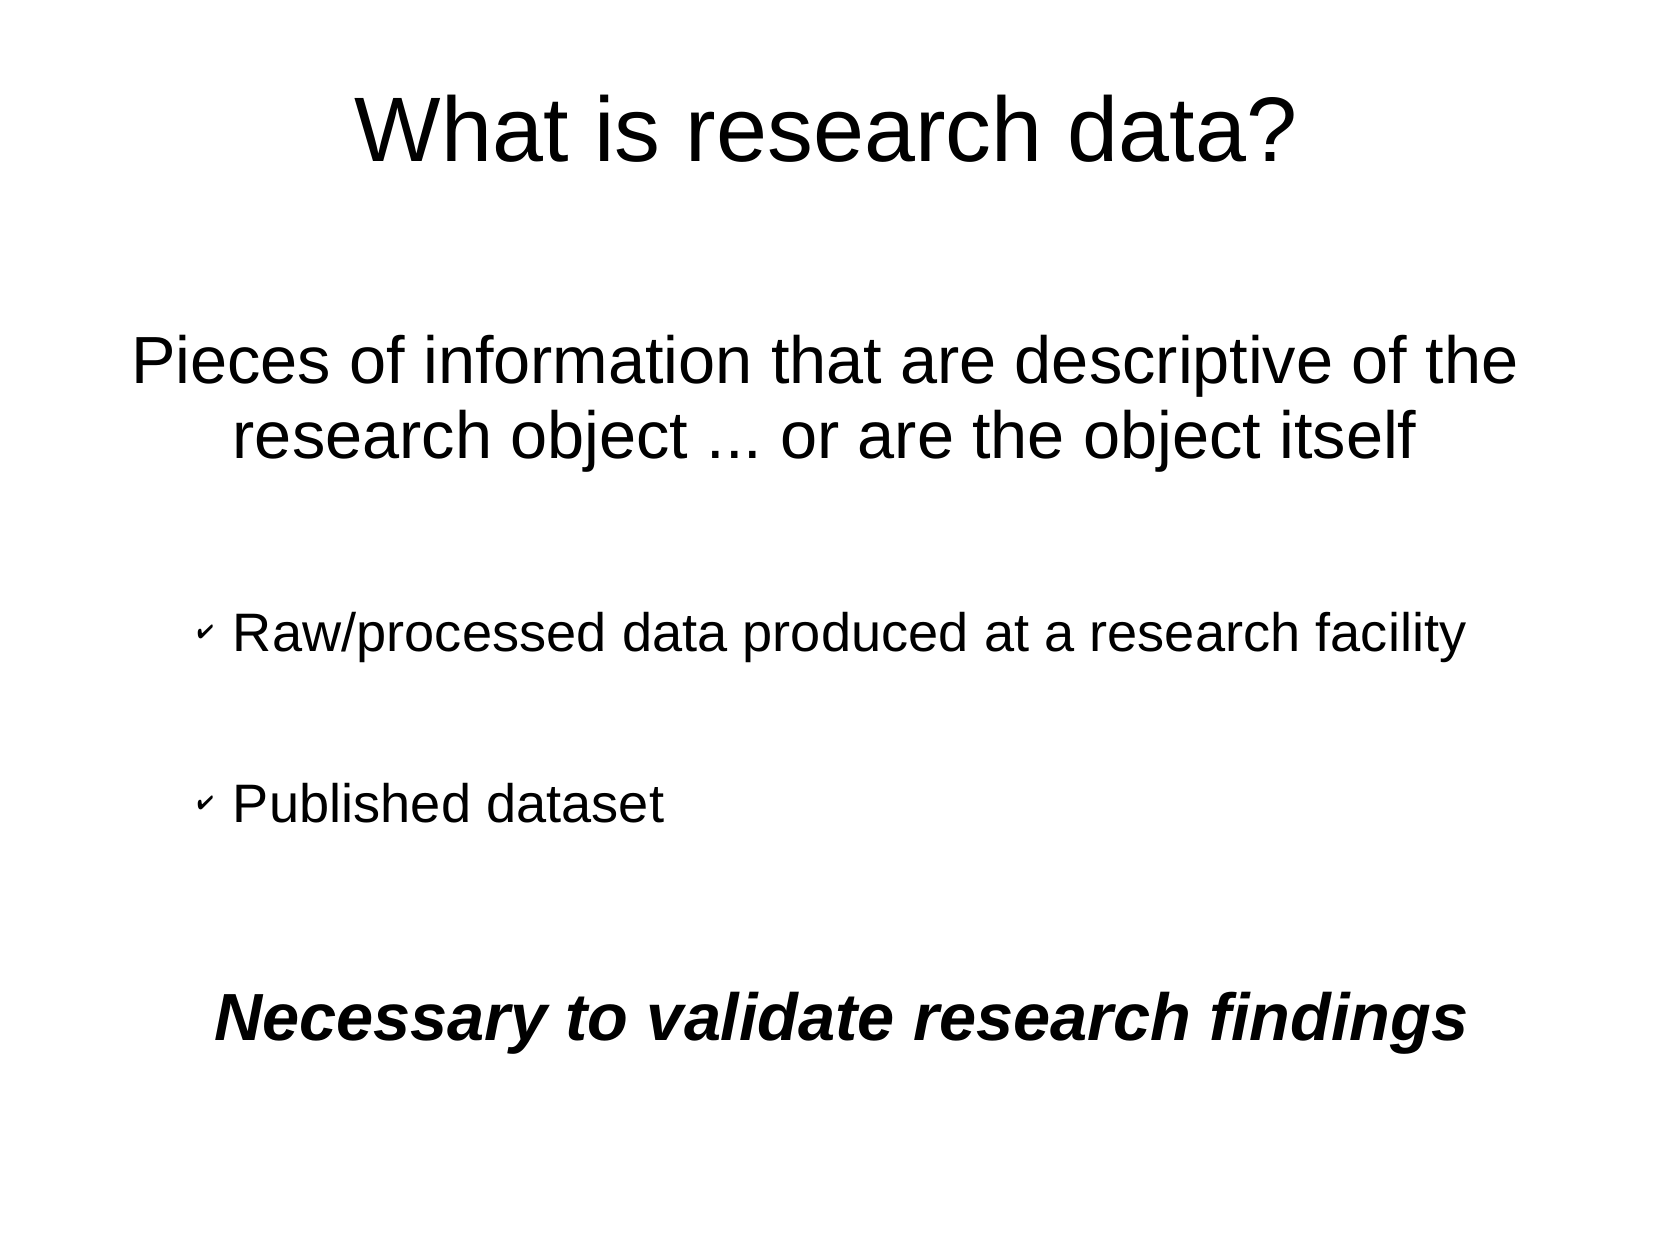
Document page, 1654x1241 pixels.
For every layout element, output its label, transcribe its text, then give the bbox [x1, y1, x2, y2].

text_box Published dataset [182, 766, 709, 856]
title What is research data? [82, 25, 1571, 233]
text_box Raw/processed data produced at a research facility [182, 595, 1504, 685]
title Necessary to validate research findings [196, 942, 1487, 1092]
title Pieces of information that are descriptive of the research object ... or are the object itself [105, 313, 1546, 483]
